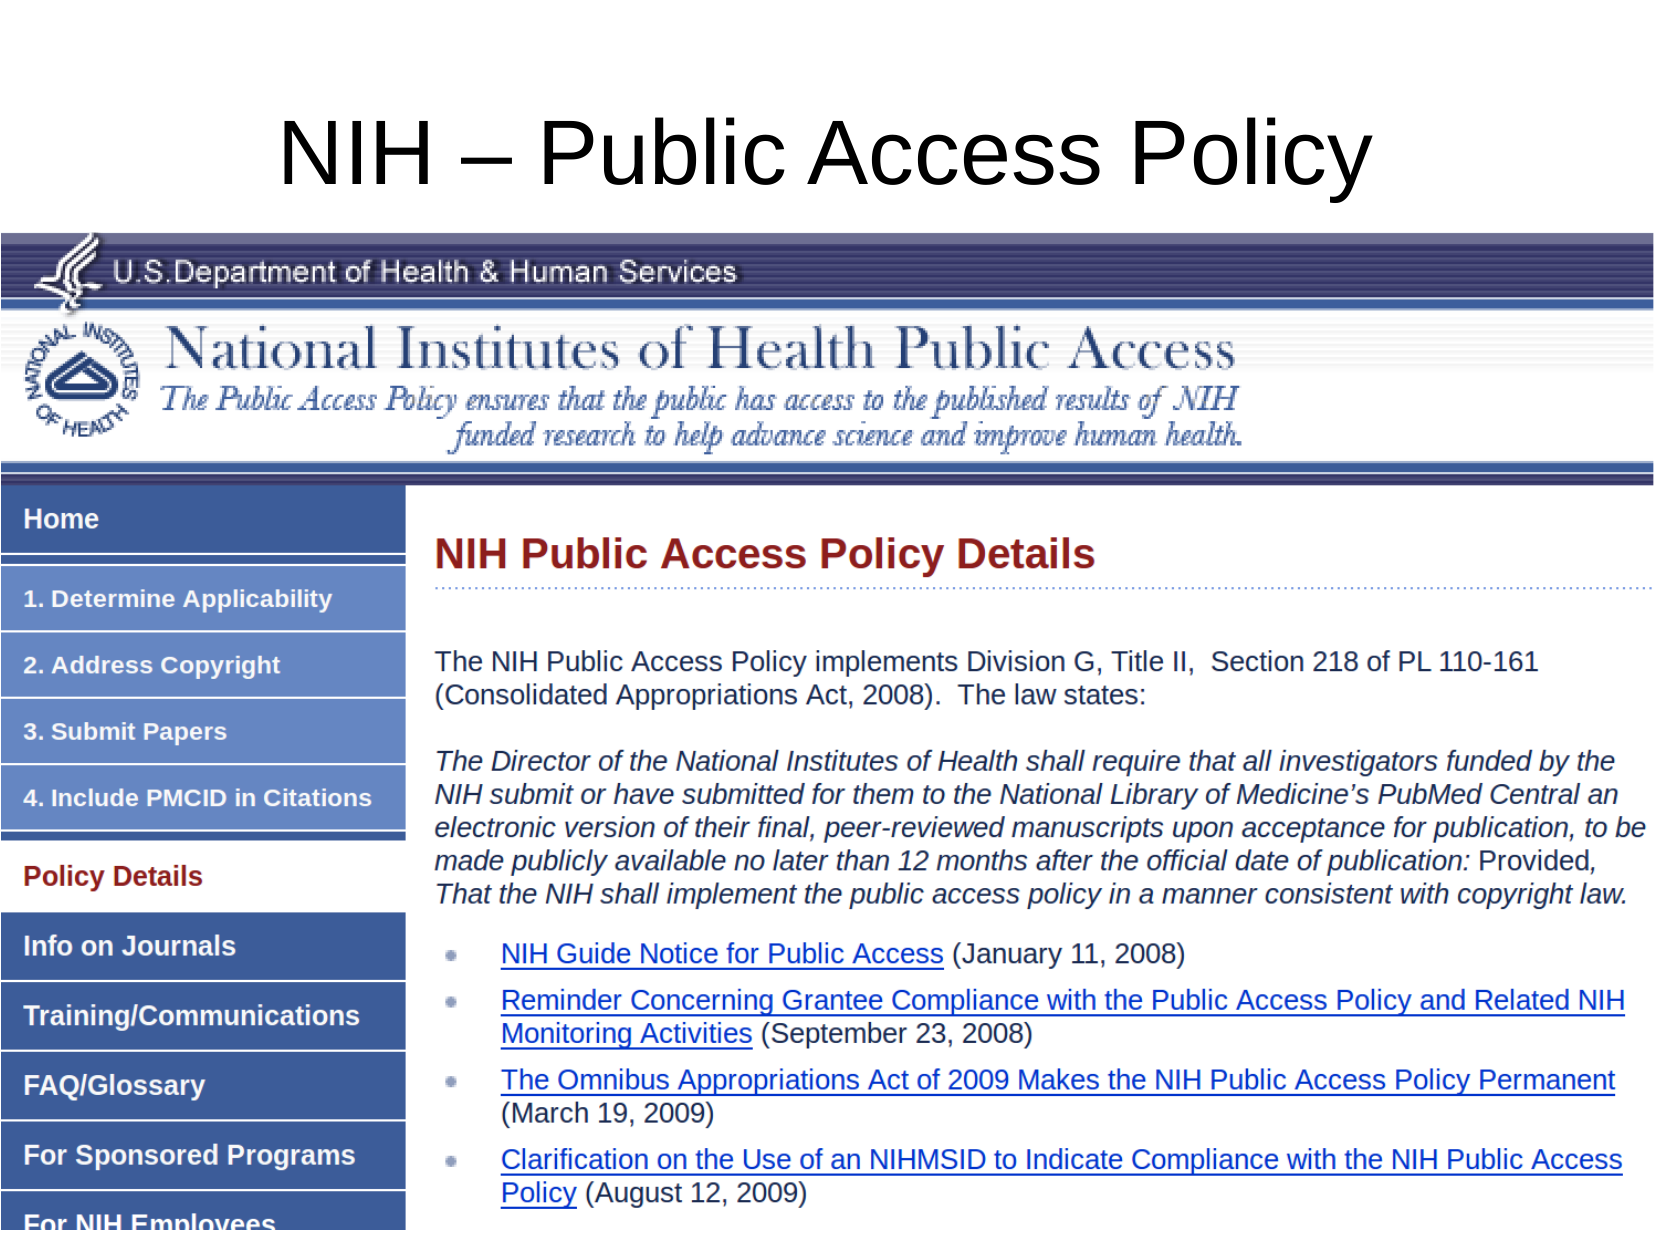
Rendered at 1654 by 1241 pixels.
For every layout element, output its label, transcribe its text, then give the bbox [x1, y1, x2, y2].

picture [1, 232, 1654, 1230]
title NIH – Public Access Policy [82, 56, 1571, 232]
